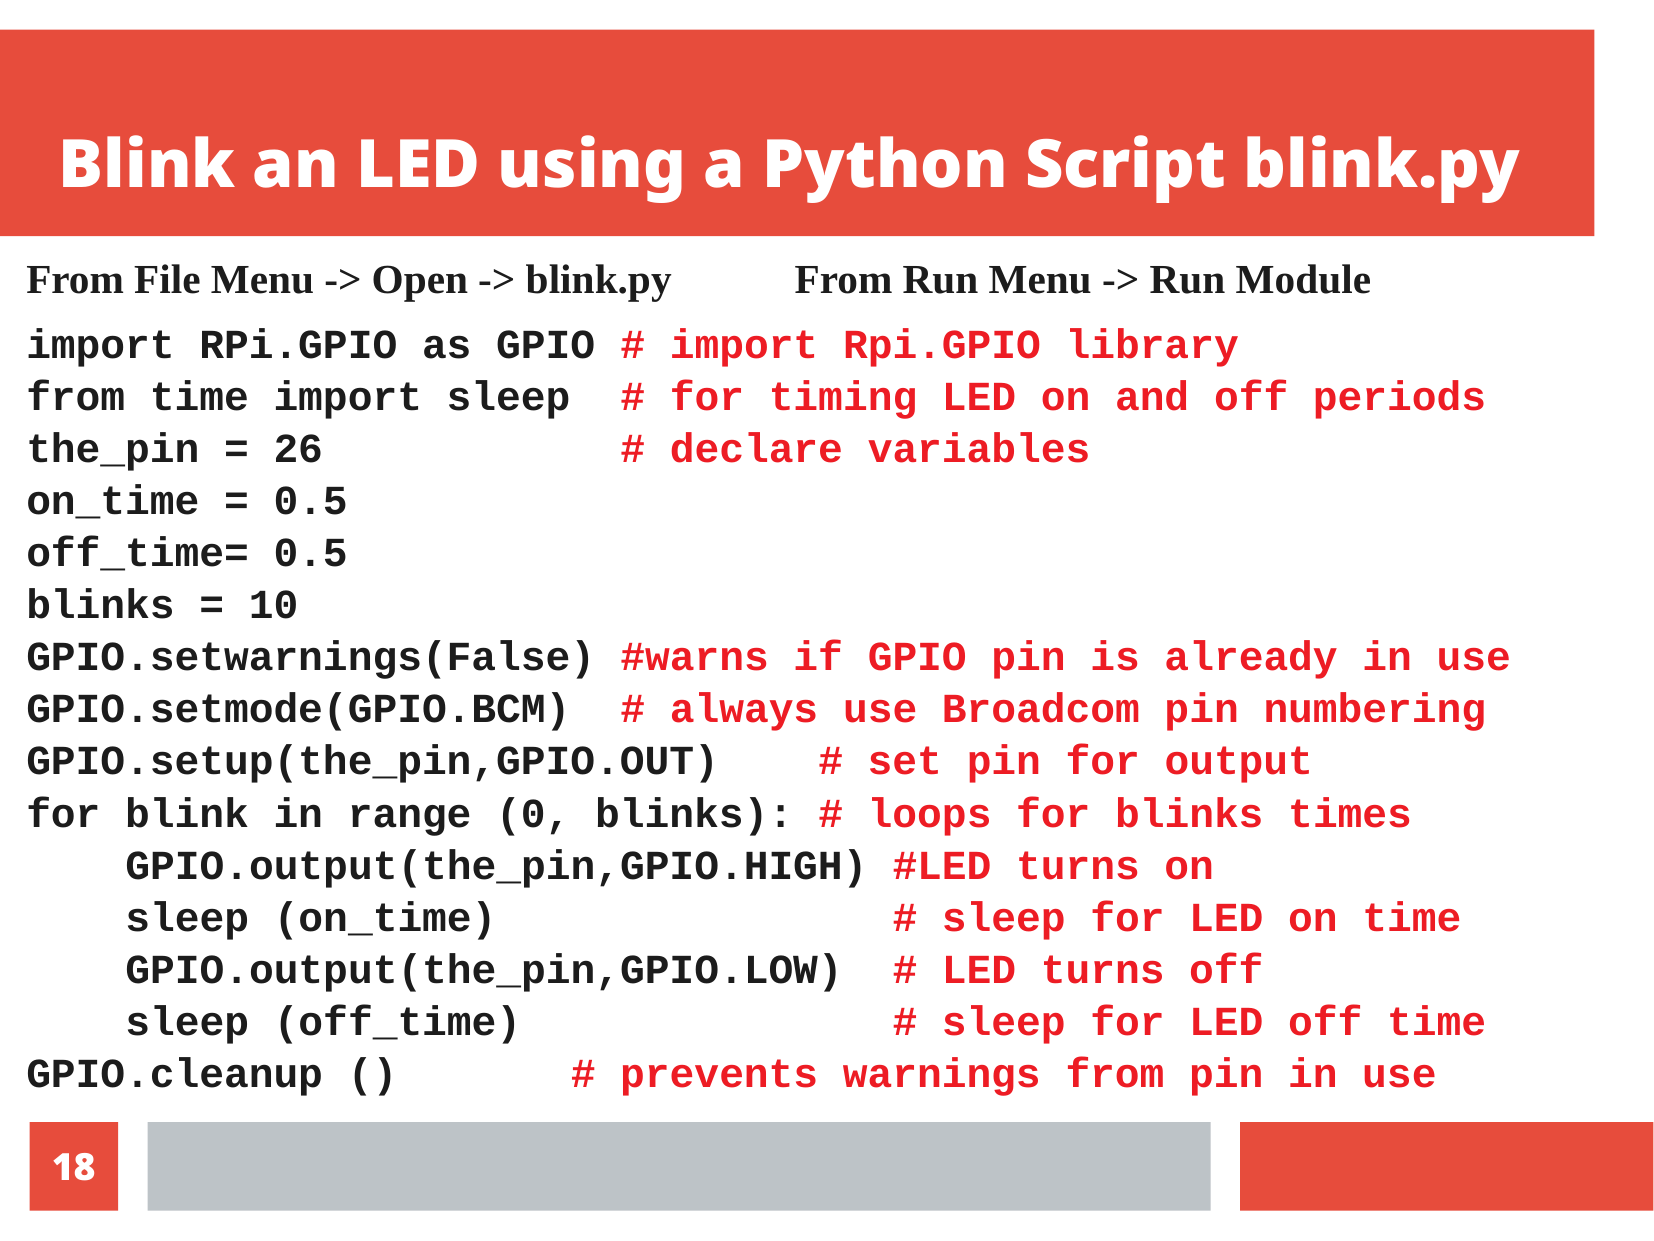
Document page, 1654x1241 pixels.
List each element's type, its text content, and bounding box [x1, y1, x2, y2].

list From File Menu -> Open -> blink.py From Run Menu -> Run Module import RPi.GPIO as GPIO # import Rpi.GPIO library from time import sleep # for timing LED on and off periods the_pin = 26 # declare variables on_time = 0.5 off_time= 0.5 blinks = 10 GPIO.setwarnings(False) #warns if GPIO pin is already in use GPIO.setmode(GPIO.BCM) # always use Broadcom pin numbering GPIO.setup(the_pin,GPIO.OUT) # set pin for output for blink in range (0, blinks): # loops for blinks times GPIO.output(the_pin,GPIO.HIGH) #LED turns on sleep (on_time) # sleep for LED on time GPIO.output(the_pin,GPIO.LOW) # LED turns off sleep (off_time) # sleep for LED off time GPIO.cleanup () # prevents warnings from pin in use [26, 257, 1635, 1118]
title Blink an LED using a Python Script blink.py [59, 59, 1595, 207]
